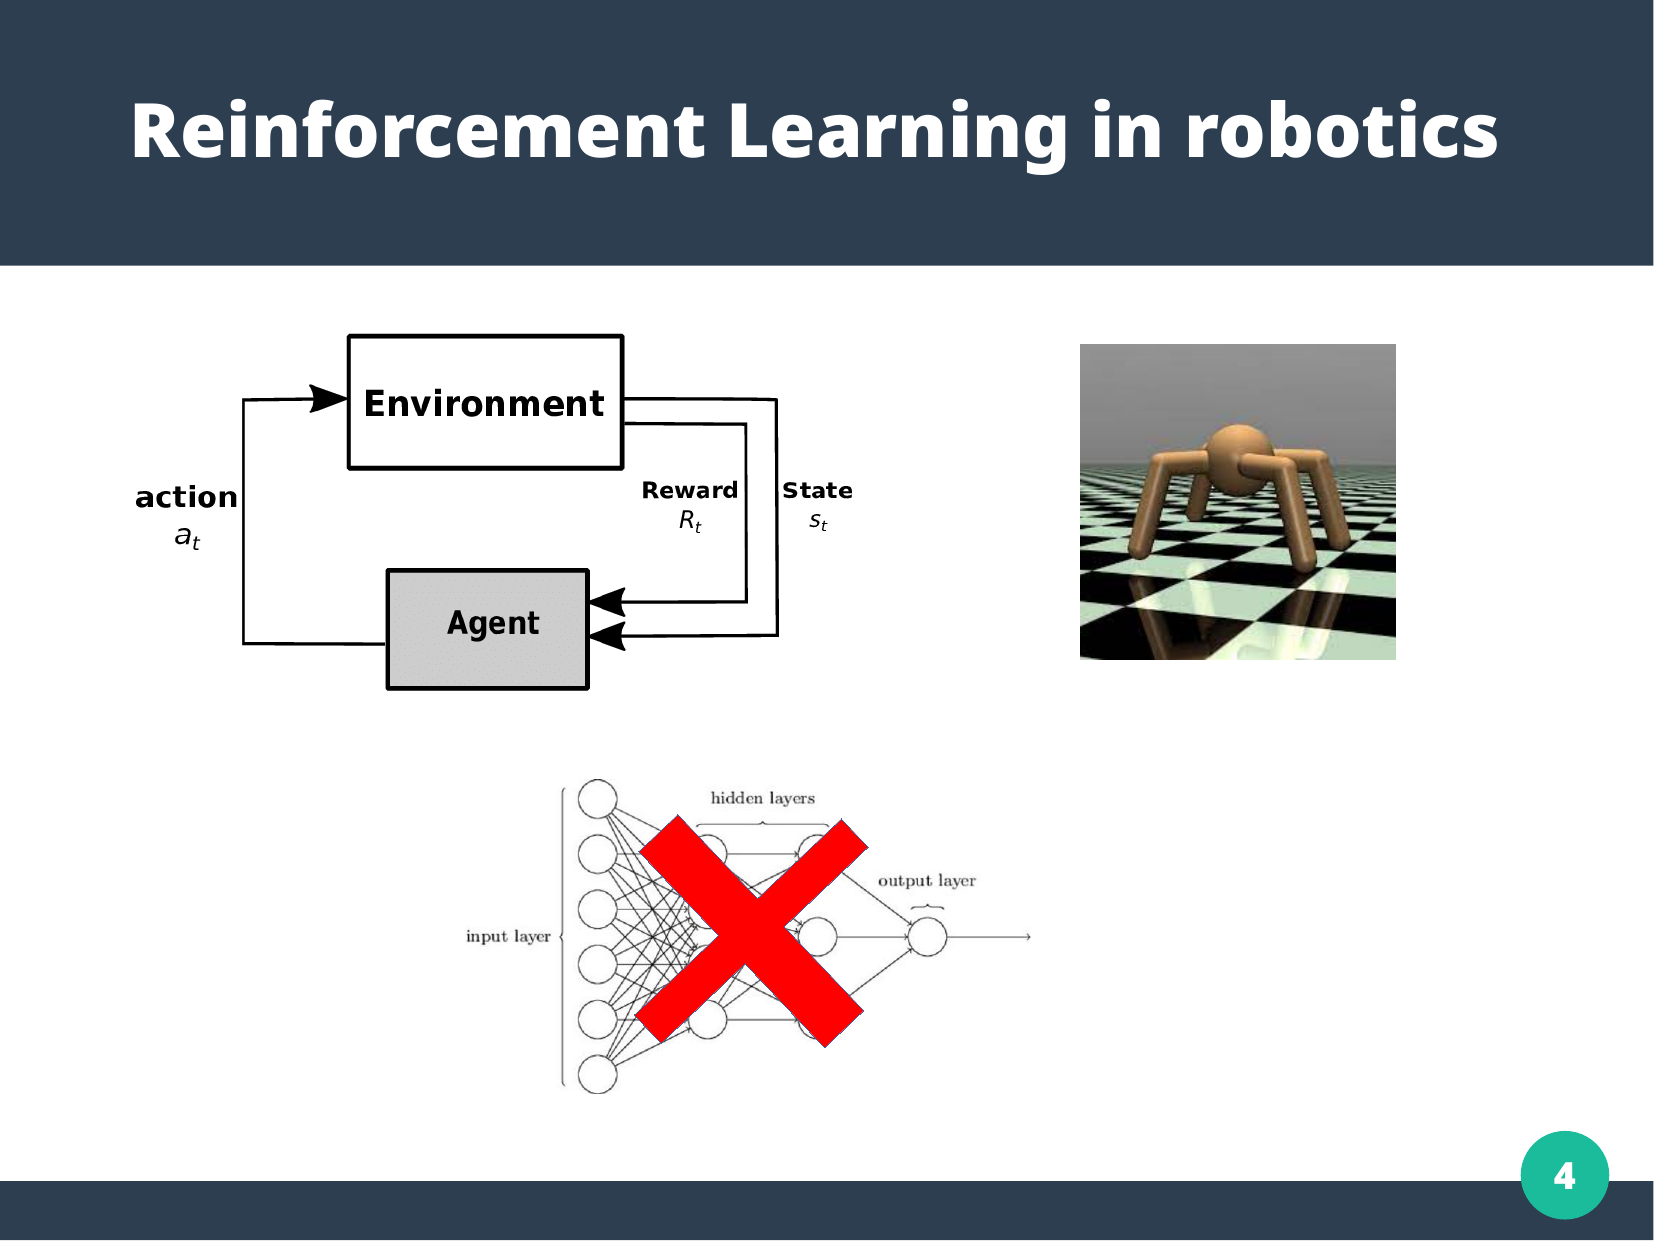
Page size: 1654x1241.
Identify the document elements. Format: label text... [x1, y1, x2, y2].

picture [1080, 344, 1396, 661]
picture [465, 779, 1031, 1094]
picture [135, 329, 852, 700]
title Reinforcement Learning in robotics [59, 49, 1595, 207]
text_box [634, 814, 869, 1048]
